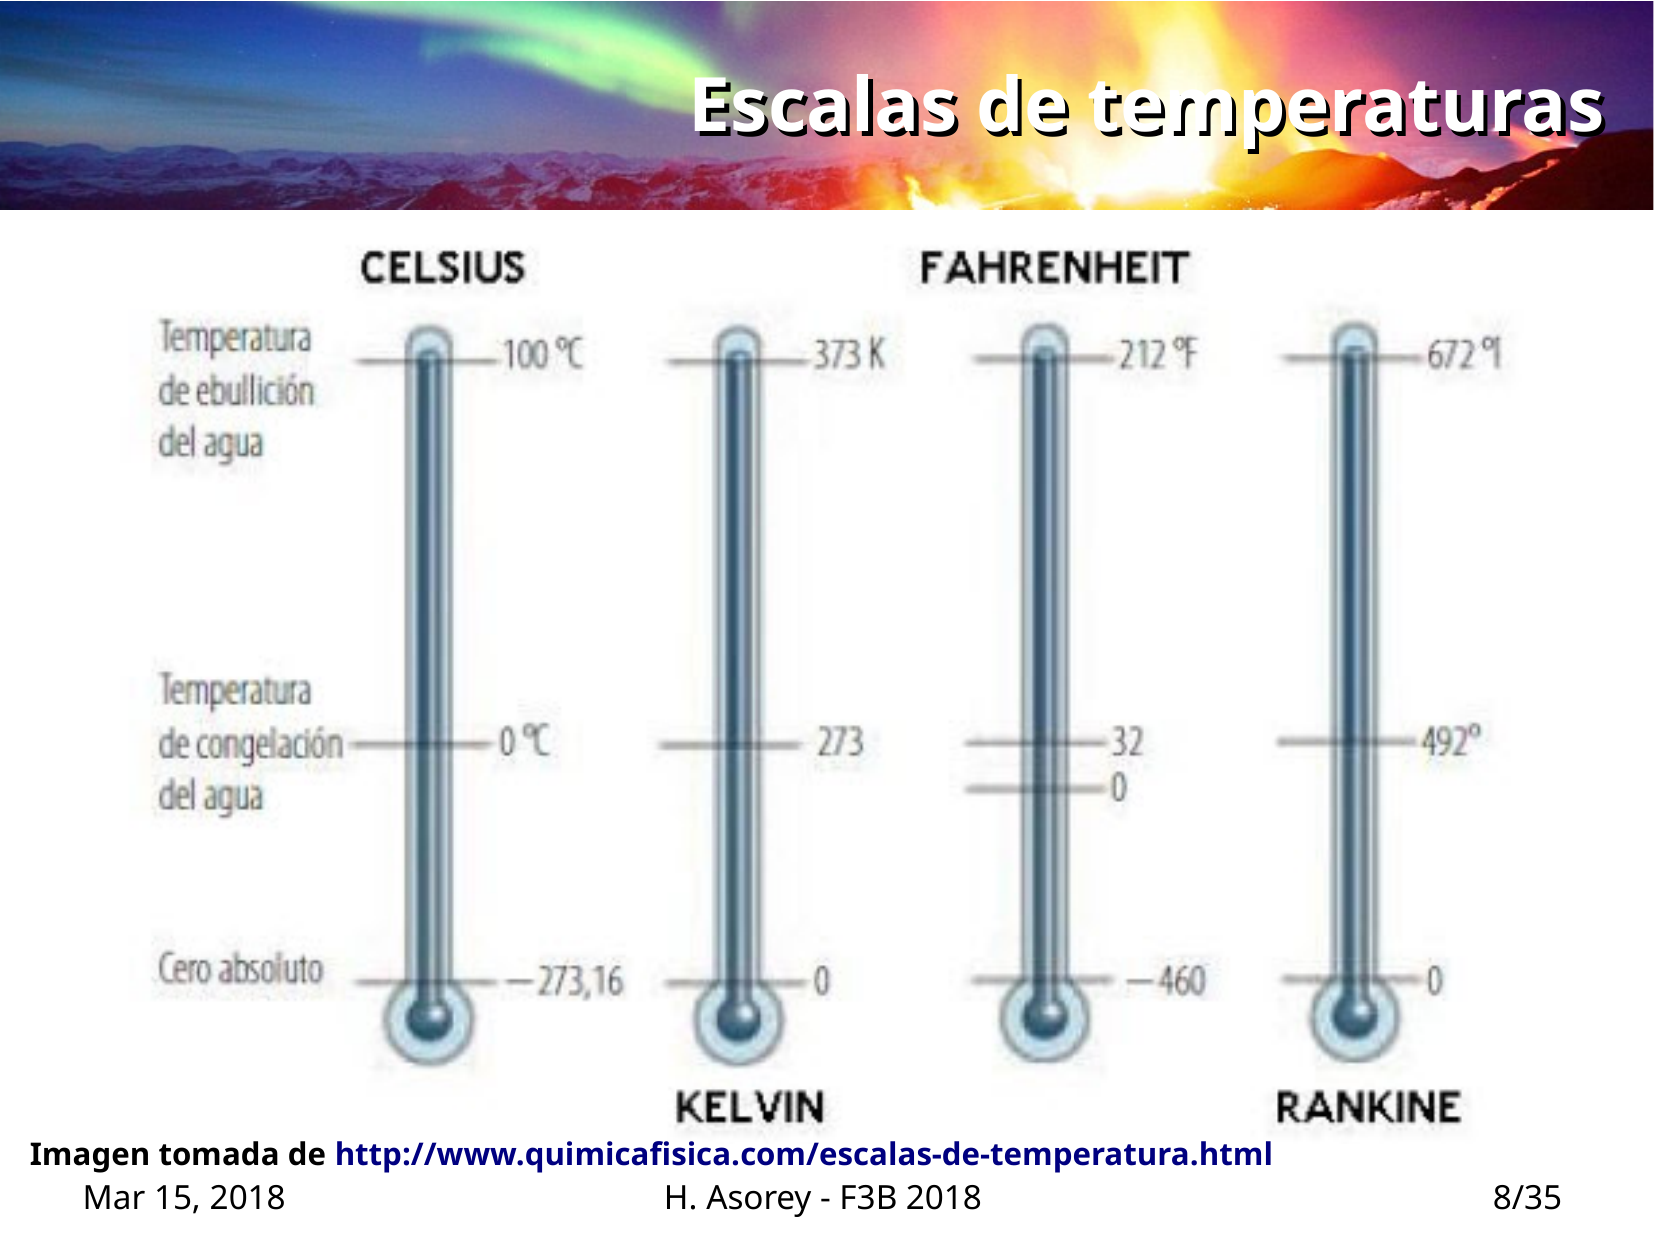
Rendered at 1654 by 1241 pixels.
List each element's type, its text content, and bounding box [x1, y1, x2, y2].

title Escalas de temperaturas [45, 15, 1606, 191]
text_box Imagen tomada de http://www.quimicafisica.com/escalas-de-temperatura.html [15, 1125, 1124, 1179]
picture [109, 225, 1524, 1144]
picture [0, 1, 1654, 210]
